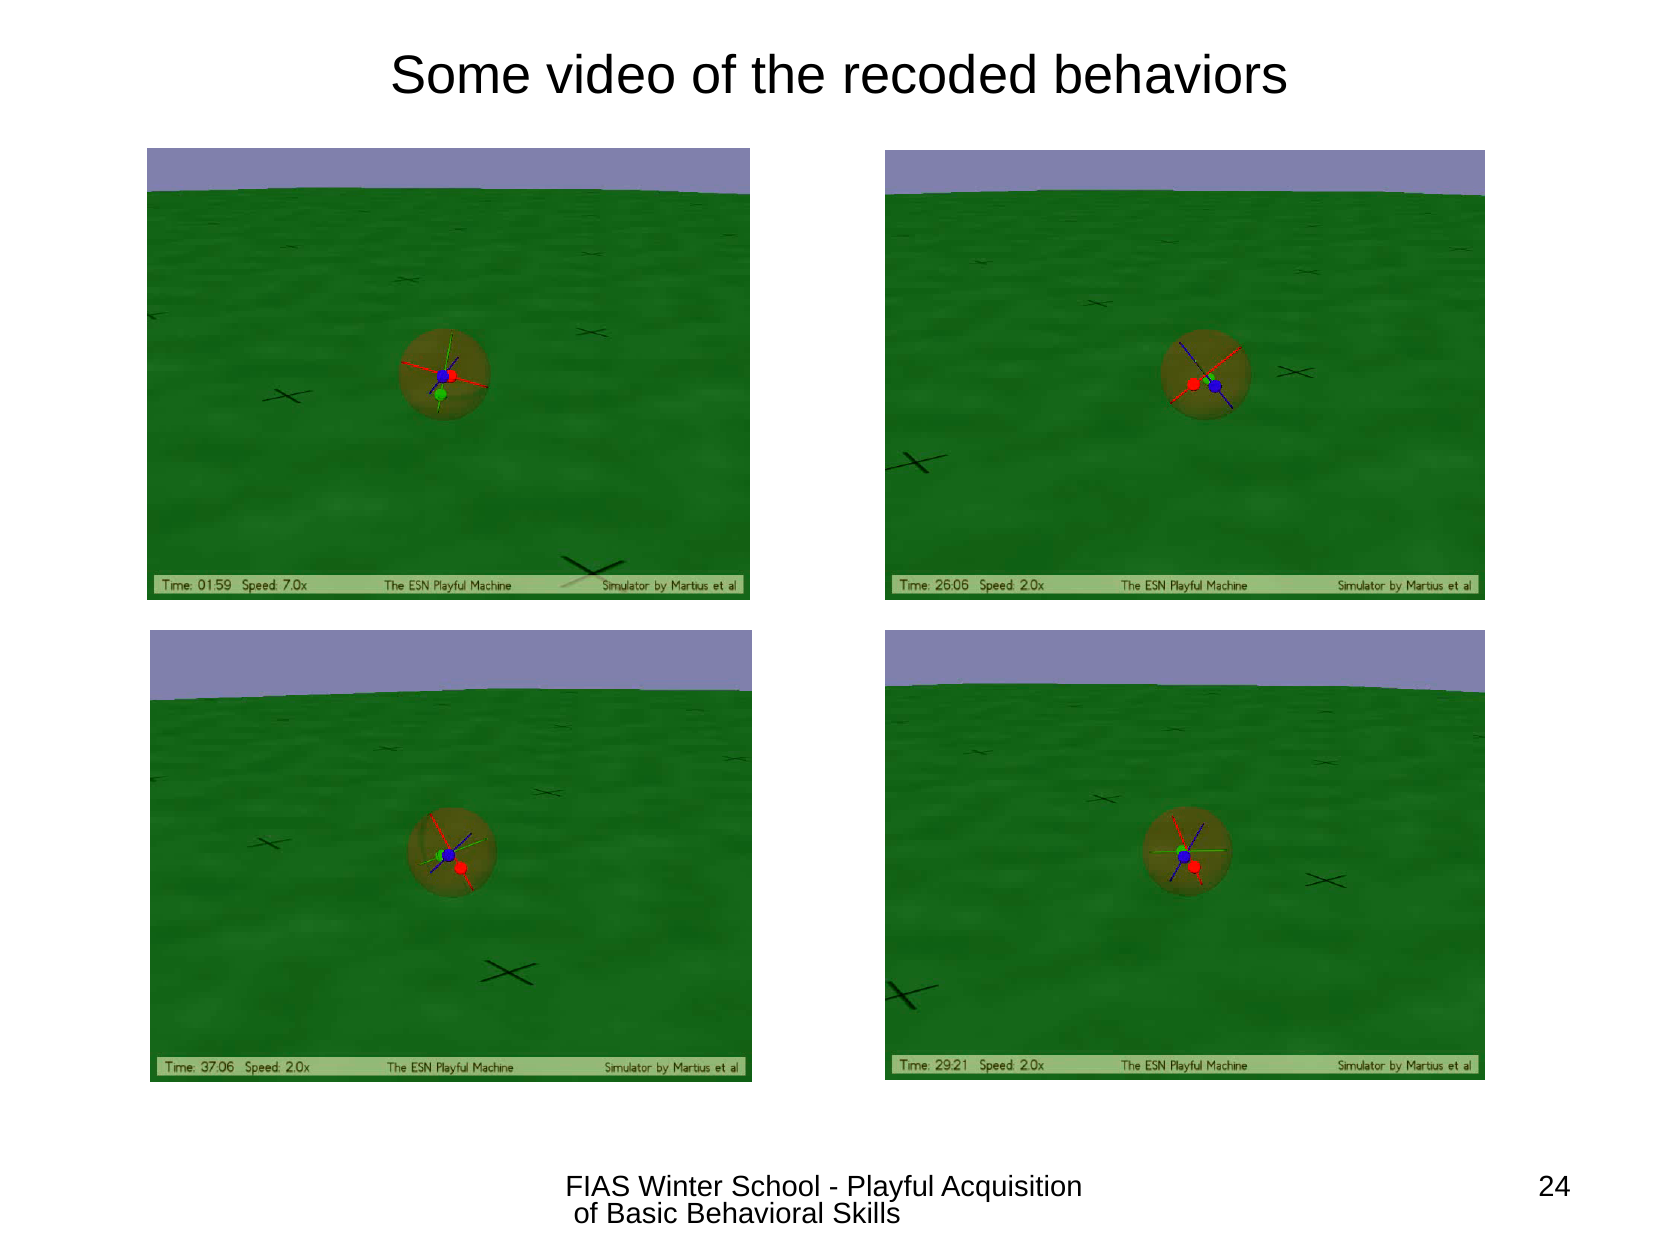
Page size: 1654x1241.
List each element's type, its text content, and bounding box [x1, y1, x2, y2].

text_box Some video of the recoded behaviors [120, 35, 1561, 115]
text_box [885, 150, 1486, 601]
text_box [146, 147, 750, 601]
text_box [885, 630, 1486, 1081]
text_box [149, 630, 753, 1083]
